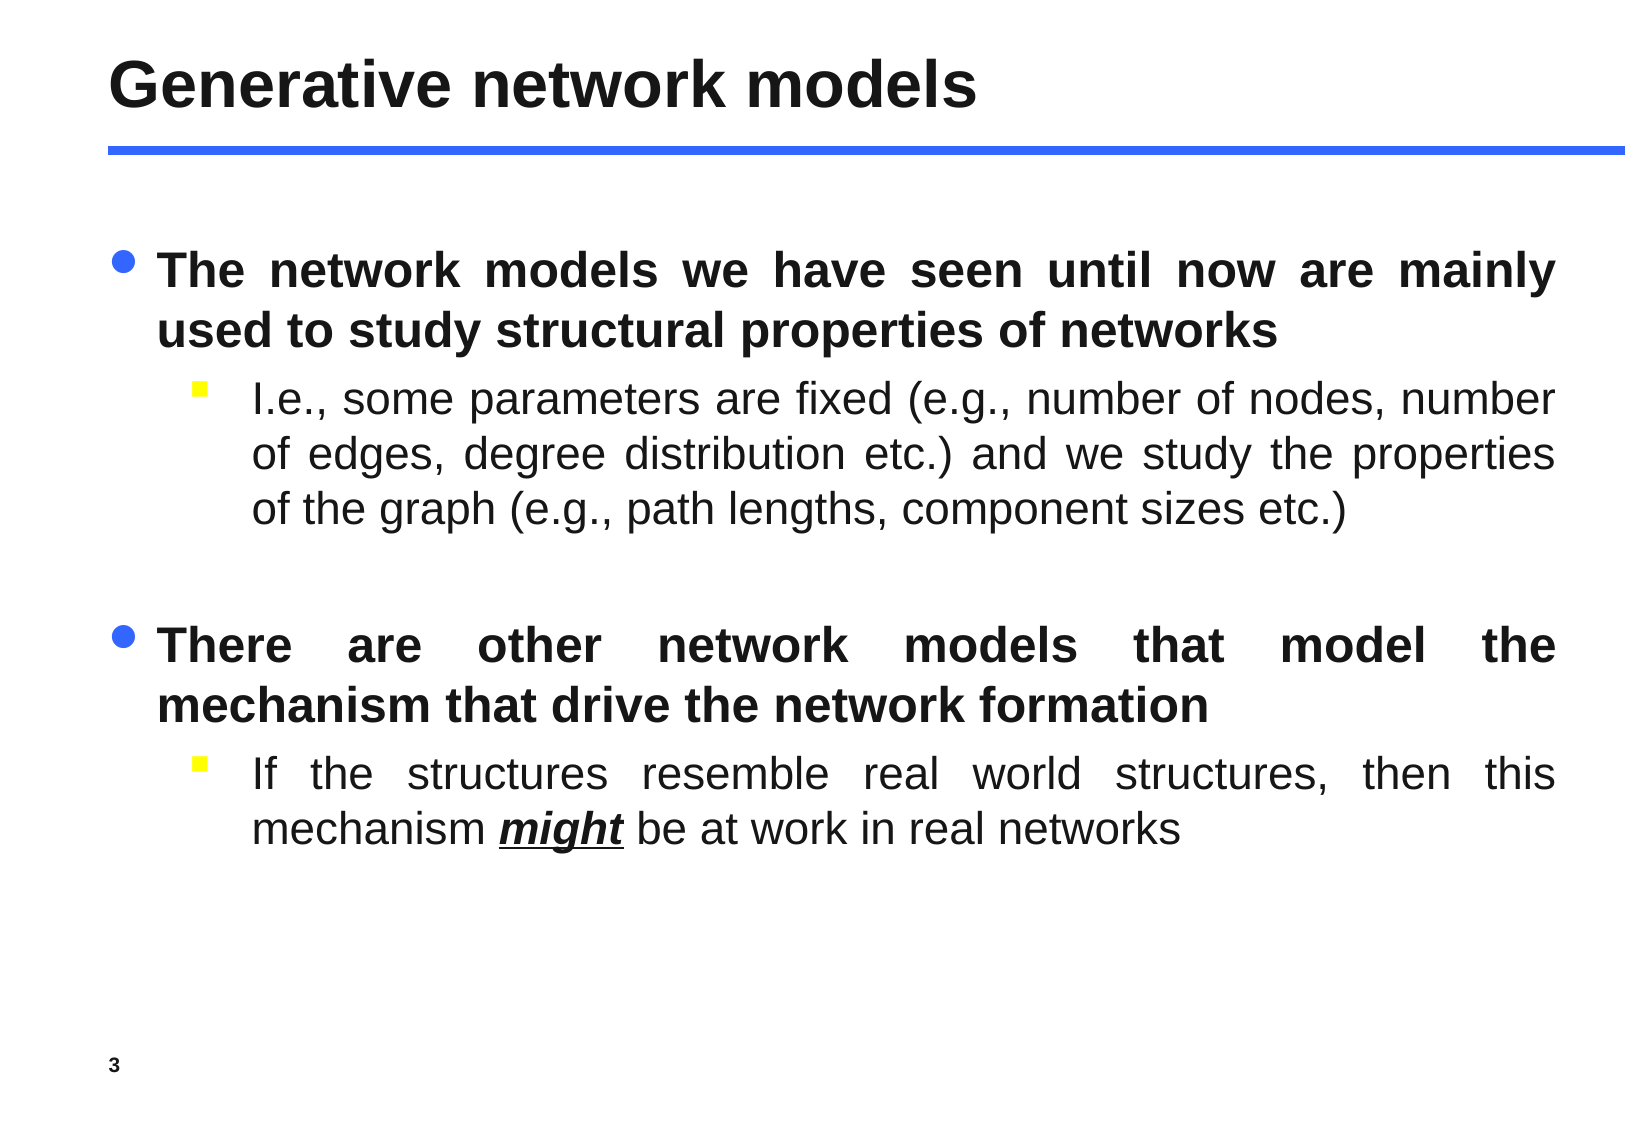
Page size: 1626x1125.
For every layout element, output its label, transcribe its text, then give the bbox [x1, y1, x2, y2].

text_box <number> [108, 1051, 188, 1077]
list The network models we have seen until now are mainly used to study structural properties of networks I.e., some parameters are fixed (e.g., number of nodes, number of edges, degree distribution etc.) and we study the properties of the graph (e.g., path lengths, component sizes etc.) There are other network models that model the mechanism that drive the network formation If the structures resemble real world structures, then this mechanism might be at work in real networks [108, 237, 1558, 975]
title Generative network models [108, 30, 1558, 131]
